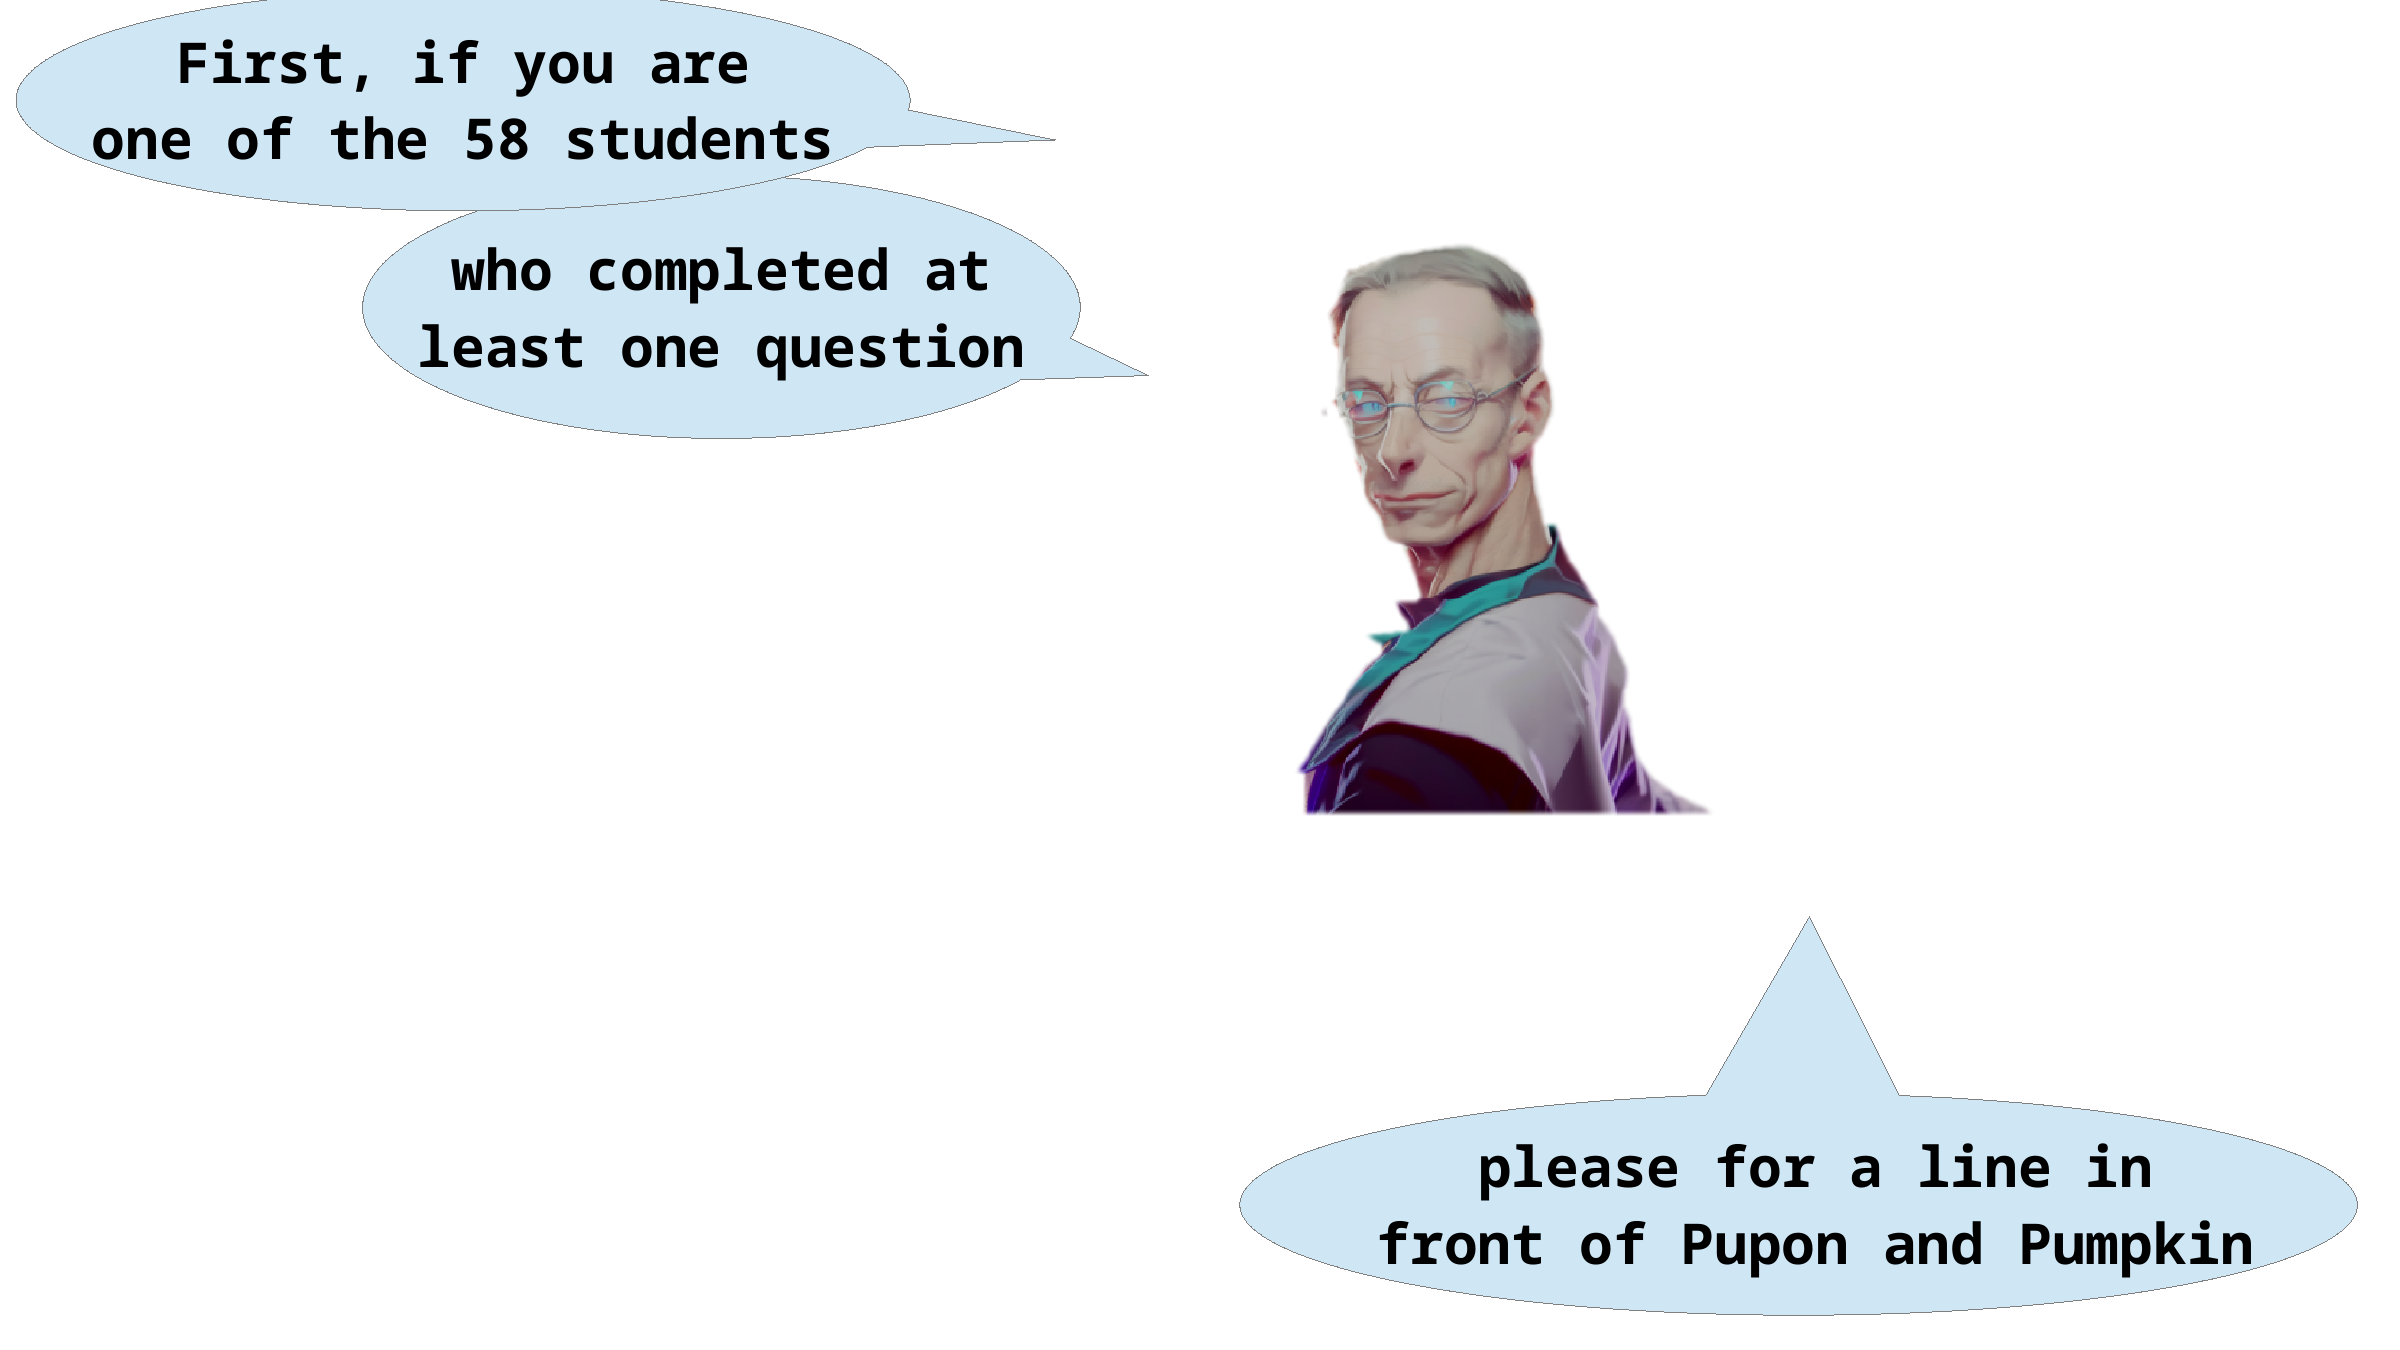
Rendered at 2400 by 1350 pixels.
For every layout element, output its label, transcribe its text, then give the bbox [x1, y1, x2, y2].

picture [1110, 146, 1780, 816]
text_box please for a line in front of Pupon and Pumpkin [1239, 916, 2358, 1316]
text_box who completed at least one question [362, 177, 1149, 439]
text_box First, if you are one of the 58 students [16, 0, 1056, 211]
